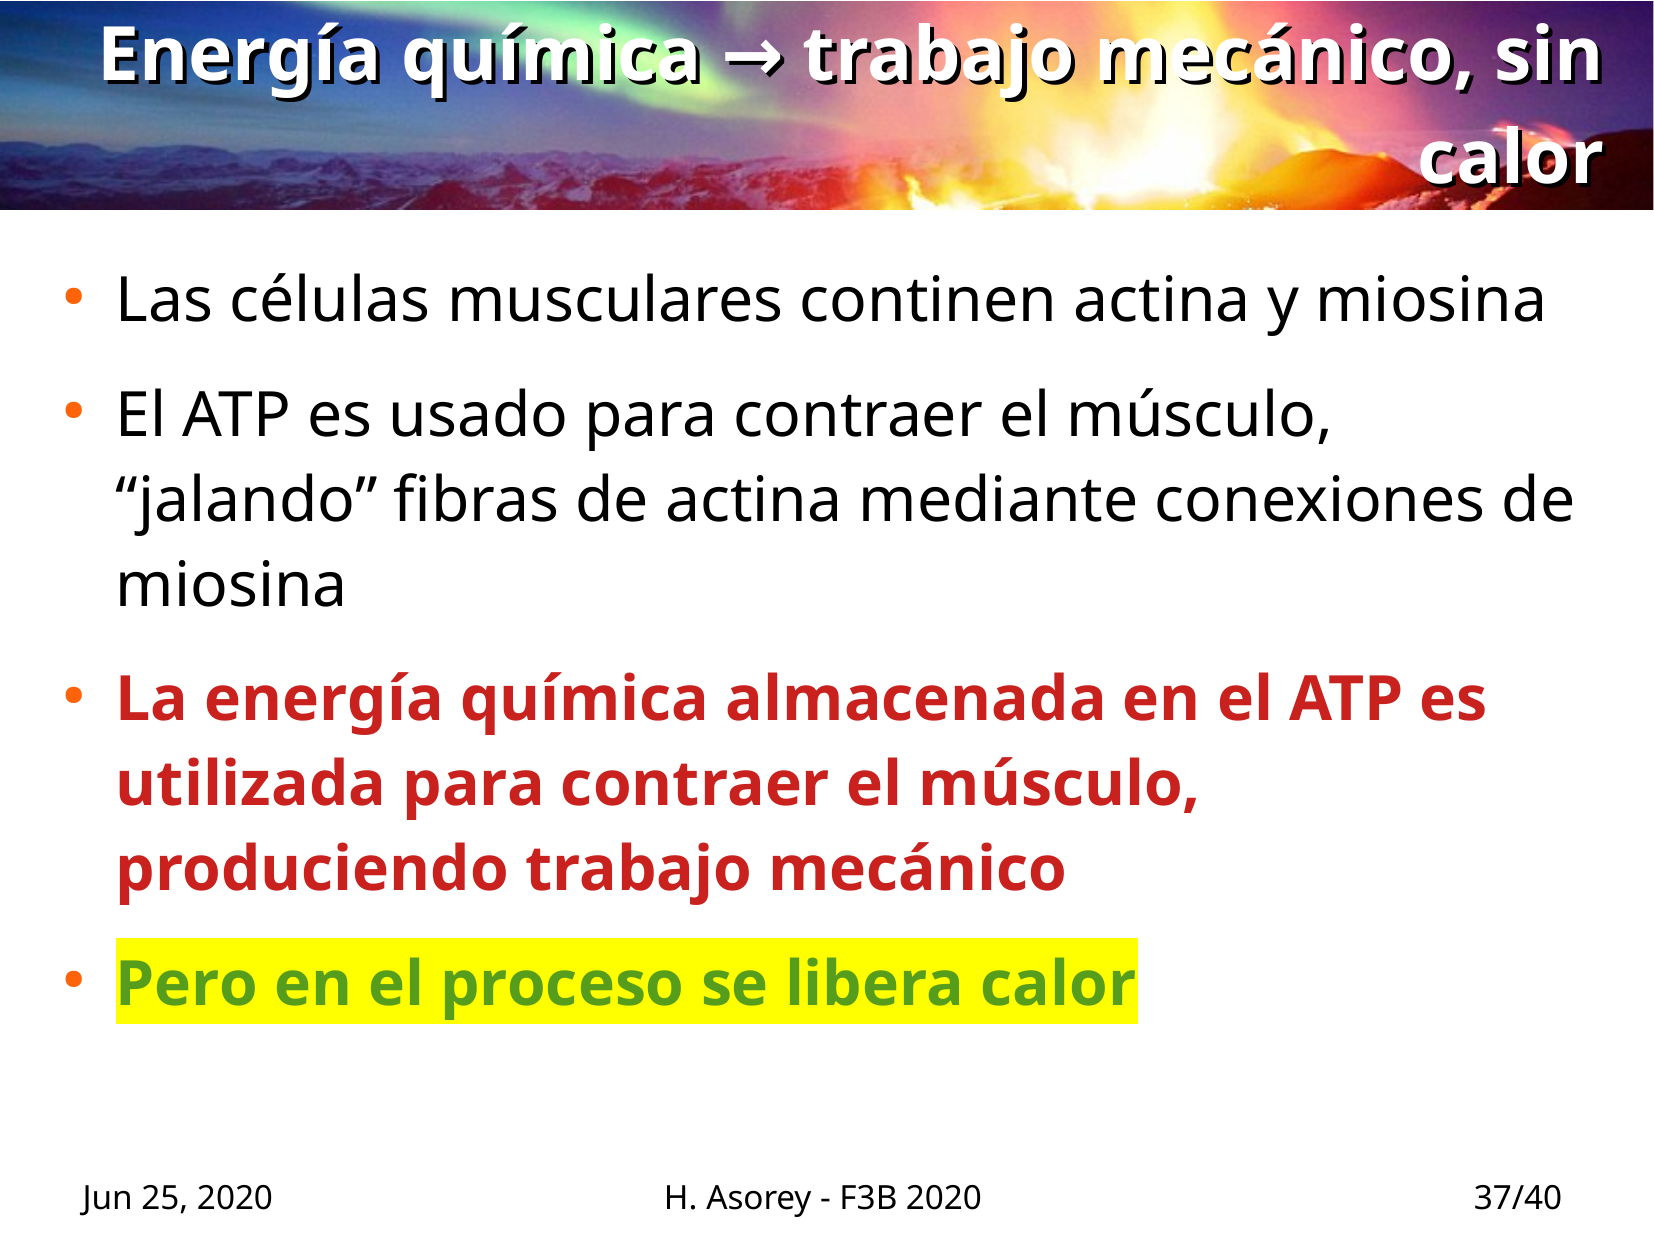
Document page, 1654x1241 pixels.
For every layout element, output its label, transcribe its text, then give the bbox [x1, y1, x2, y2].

title Energía química → trabajo mecánico, sin calor [45, 15, 1606, 191]
picture [0, 1, 1654, 210]
list Las células musculares continen actina y miosina El ATP es usado para contraer el músculo, “jalando” fibras de actina mediante conexiones de miosina La energía química almacenada en el ATP es utilizada para contraer el músculo, produciendo trabajo mecánico Pero en el proceso se libera calor [45, 255, 1606, 1156]
